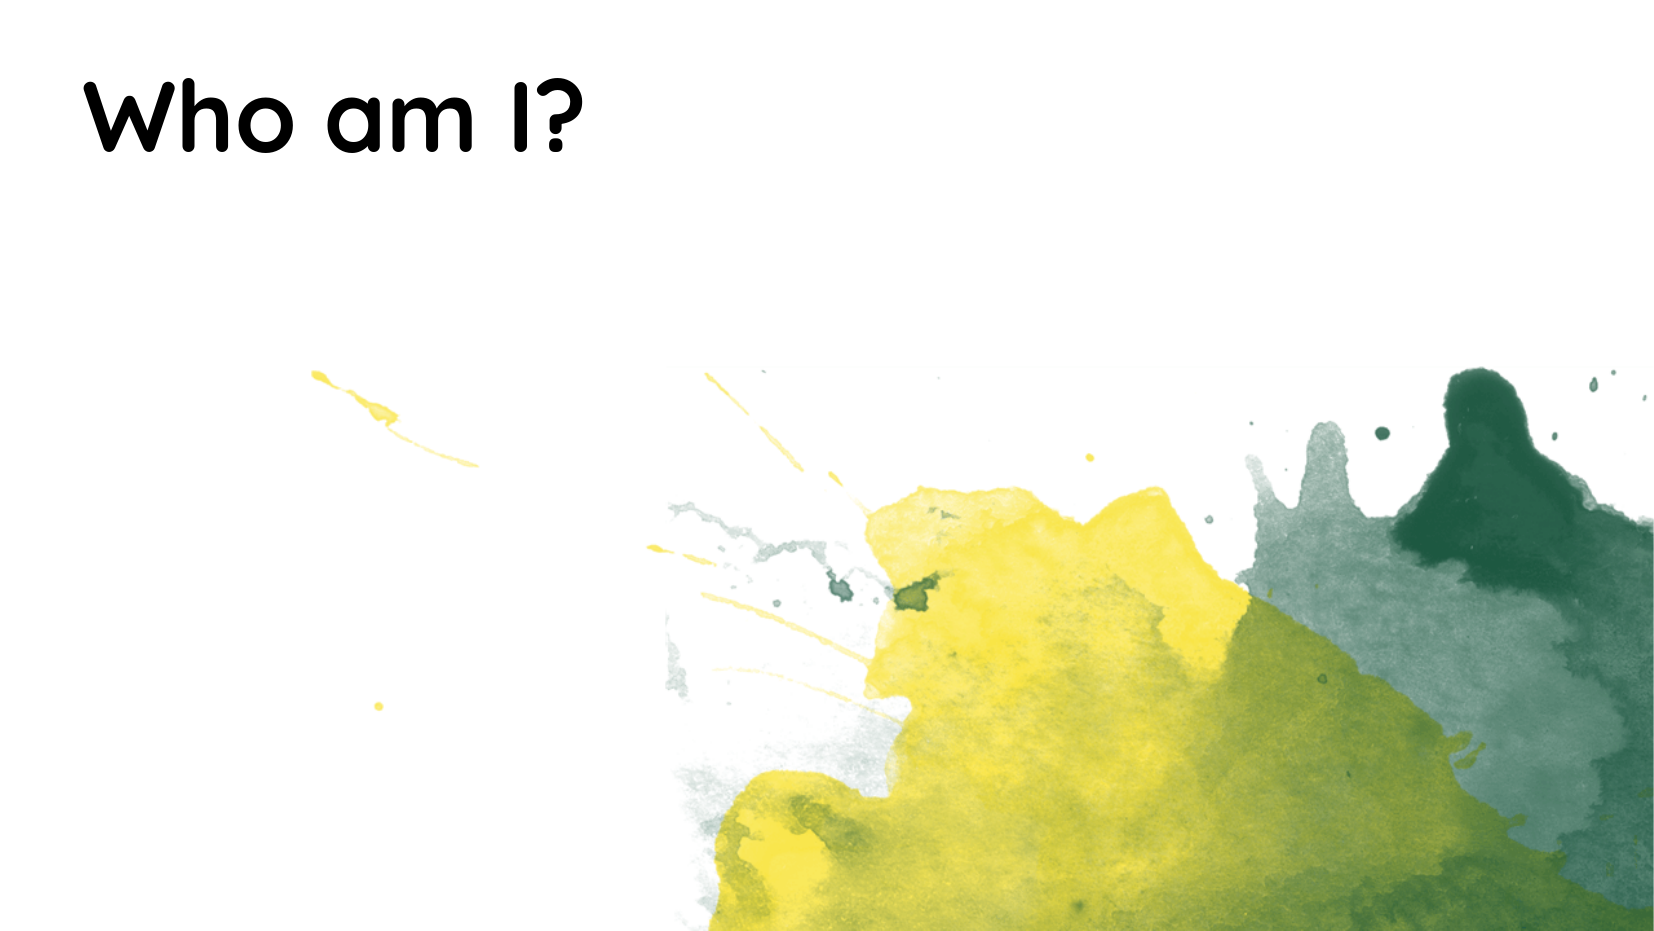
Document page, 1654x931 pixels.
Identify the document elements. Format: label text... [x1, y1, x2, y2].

title Who am I? [82, 37, 1571, 193]
picture [0, 0, 1654, 931]
